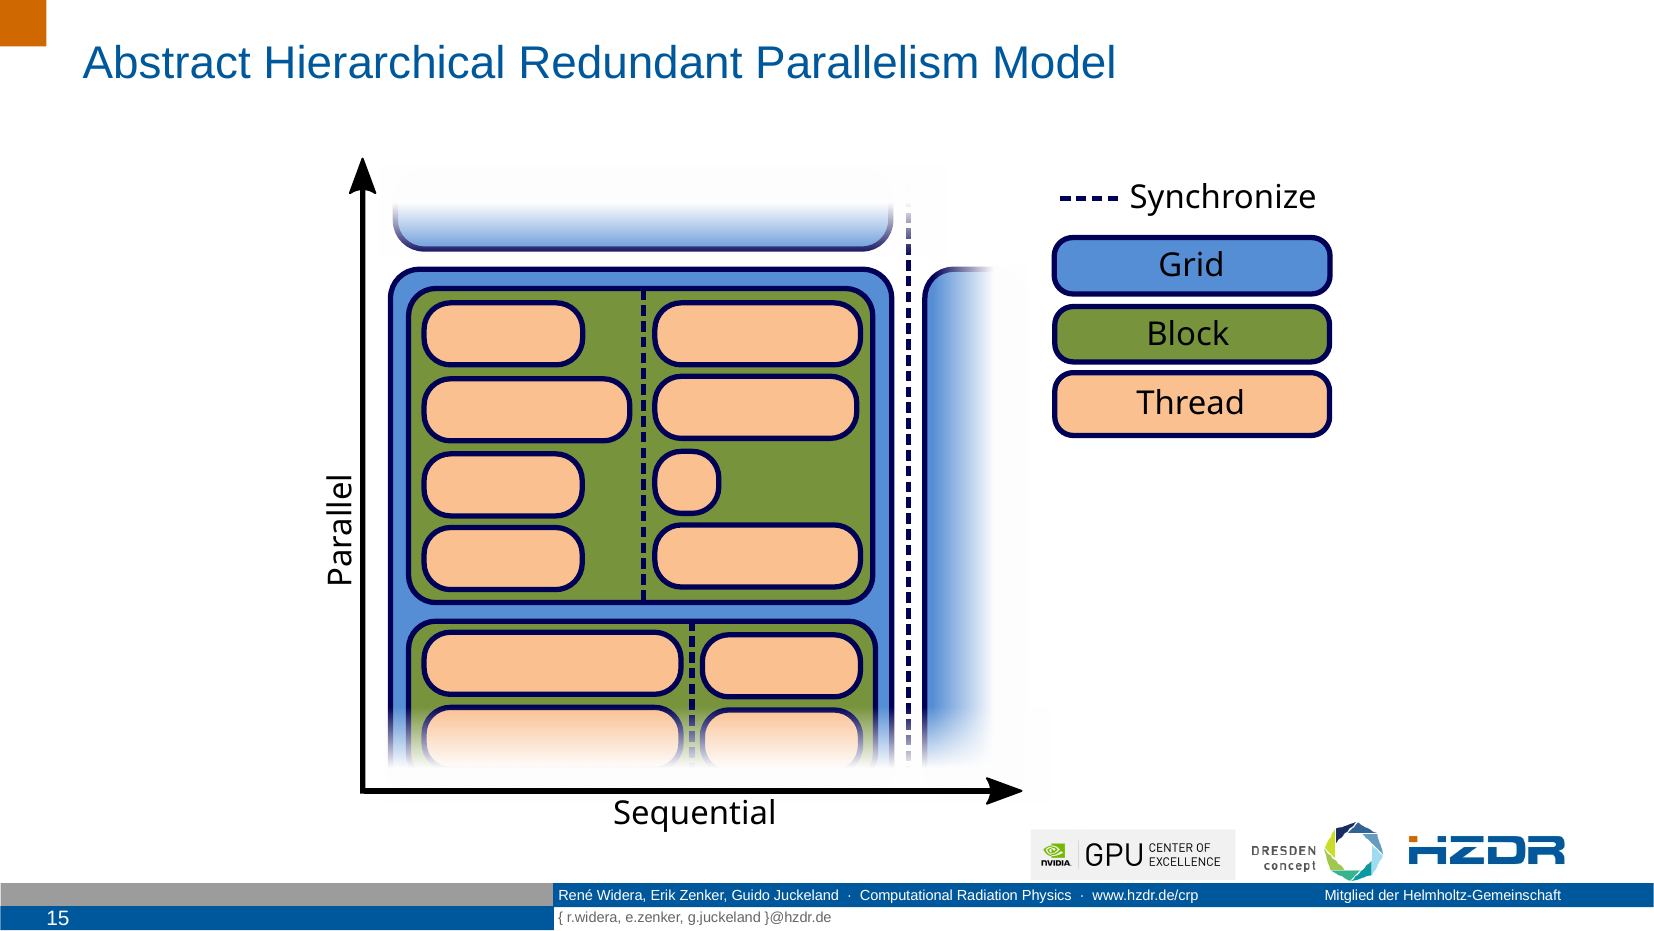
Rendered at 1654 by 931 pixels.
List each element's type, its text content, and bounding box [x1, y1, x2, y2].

picture [320, 157, 1383, 894]
picture [1386, 819, 1582, 881]
title Abstract Hierarchical Redundant Parallelism Model [82, 36, 1571, 143]
